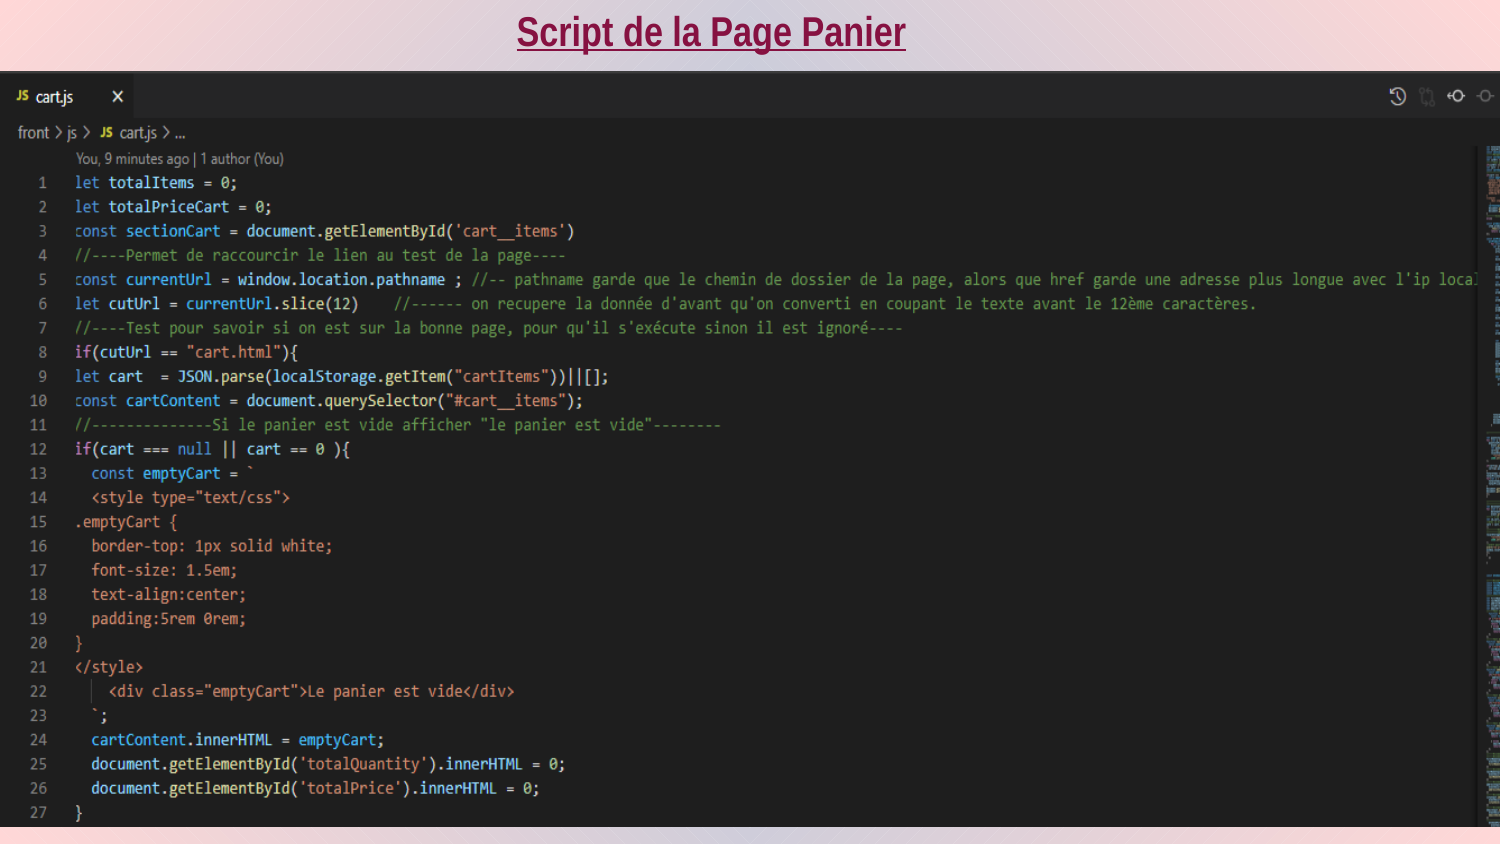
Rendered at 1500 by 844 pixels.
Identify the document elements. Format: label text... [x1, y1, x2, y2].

picture [0, 71, 1500, 827]
text_box Script de la Page Panier [501, 0, 1211, 71]
